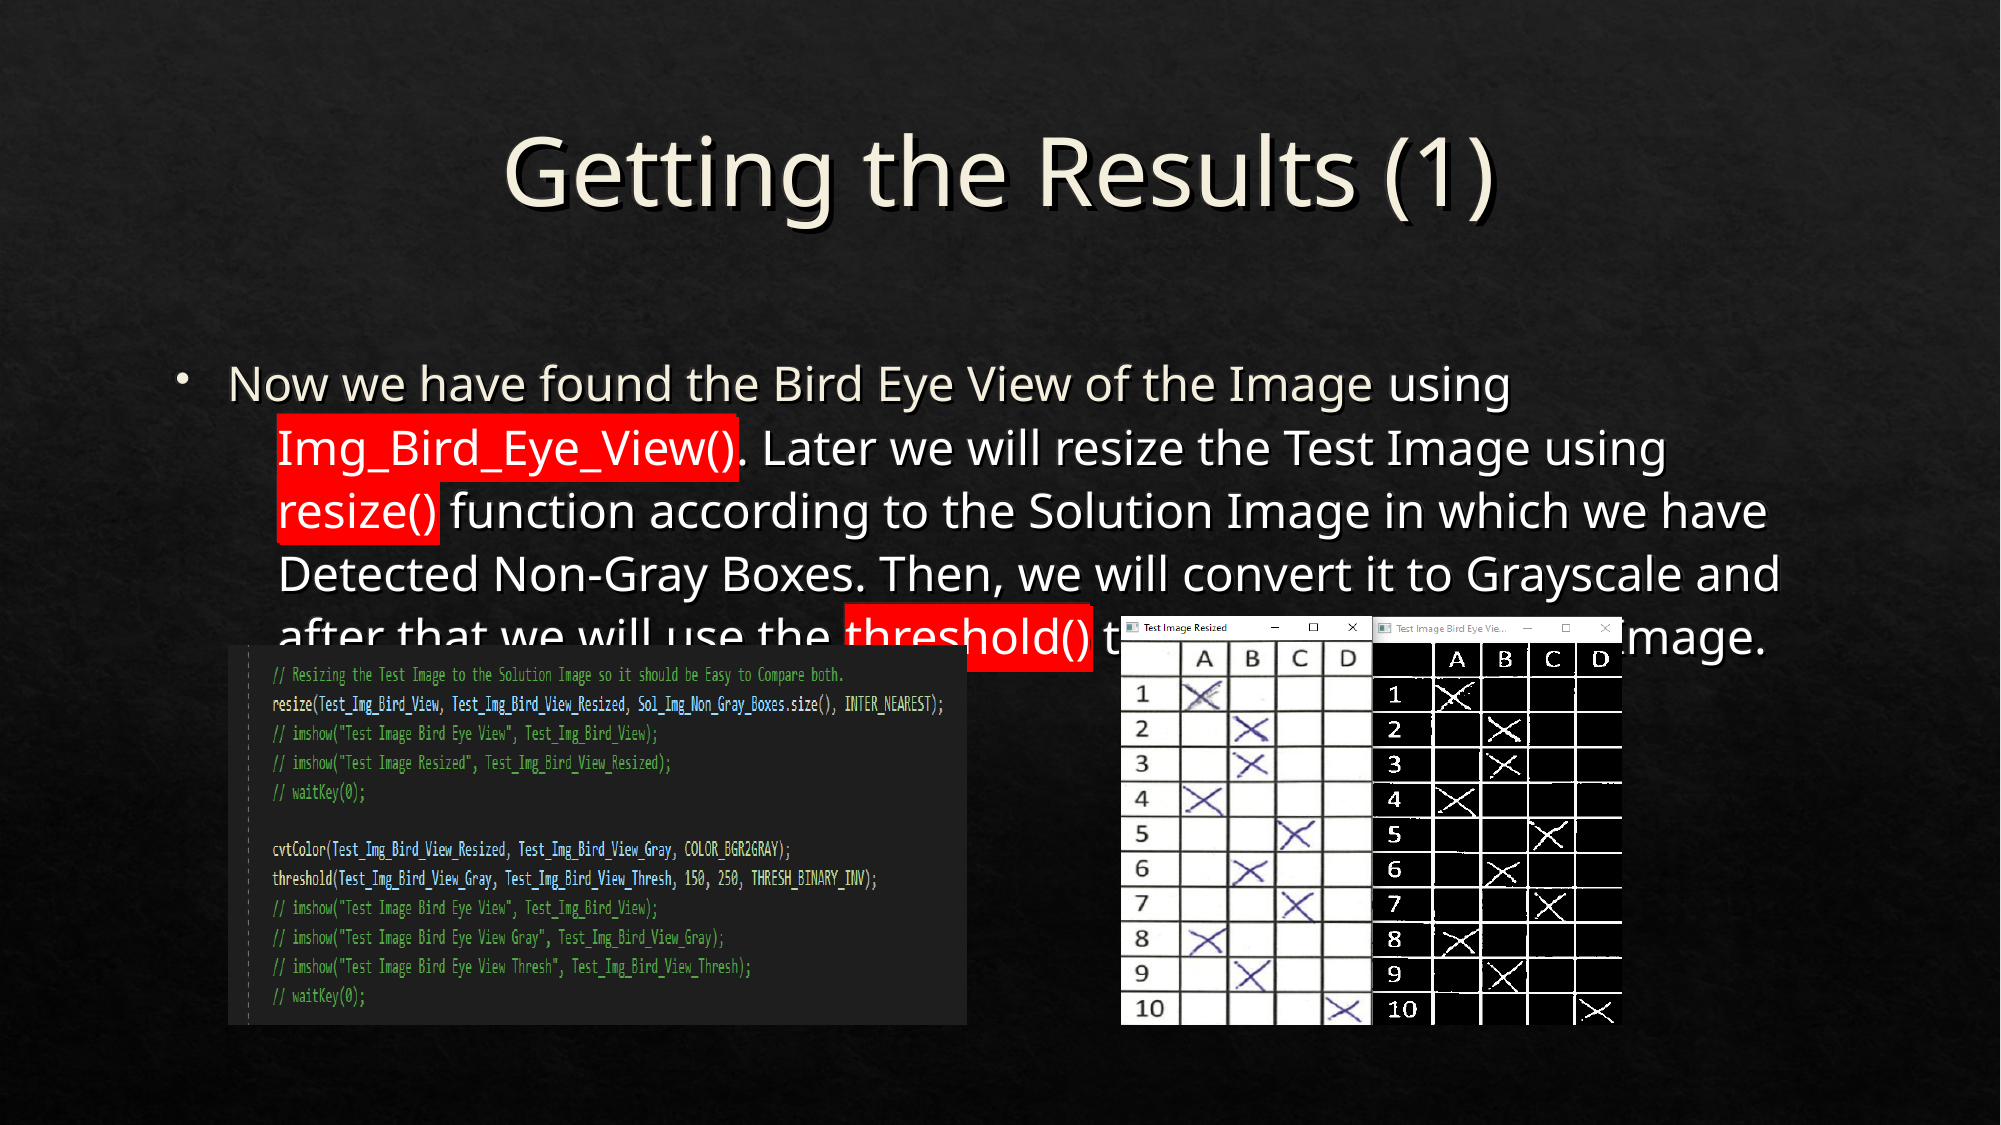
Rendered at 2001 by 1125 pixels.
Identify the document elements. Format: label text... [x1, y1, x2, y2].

list Now we have found the Bird Eye View of the Image using Img_Bird_Eye_View(). Later we will resize the Test Image using resize() function according to the Solution Image in which we have Detected Non-Gray Boxes. Then, we will convert it to Grayscale and after that we will use the threshold() to get the Mask of the Image. [149, 340, 1849, 951]
picture [1121, 616, 1622, 1025]
title Getting the Results (1) [149, 71, 1849, 279]
picture [228, 645, 967, 1025]
